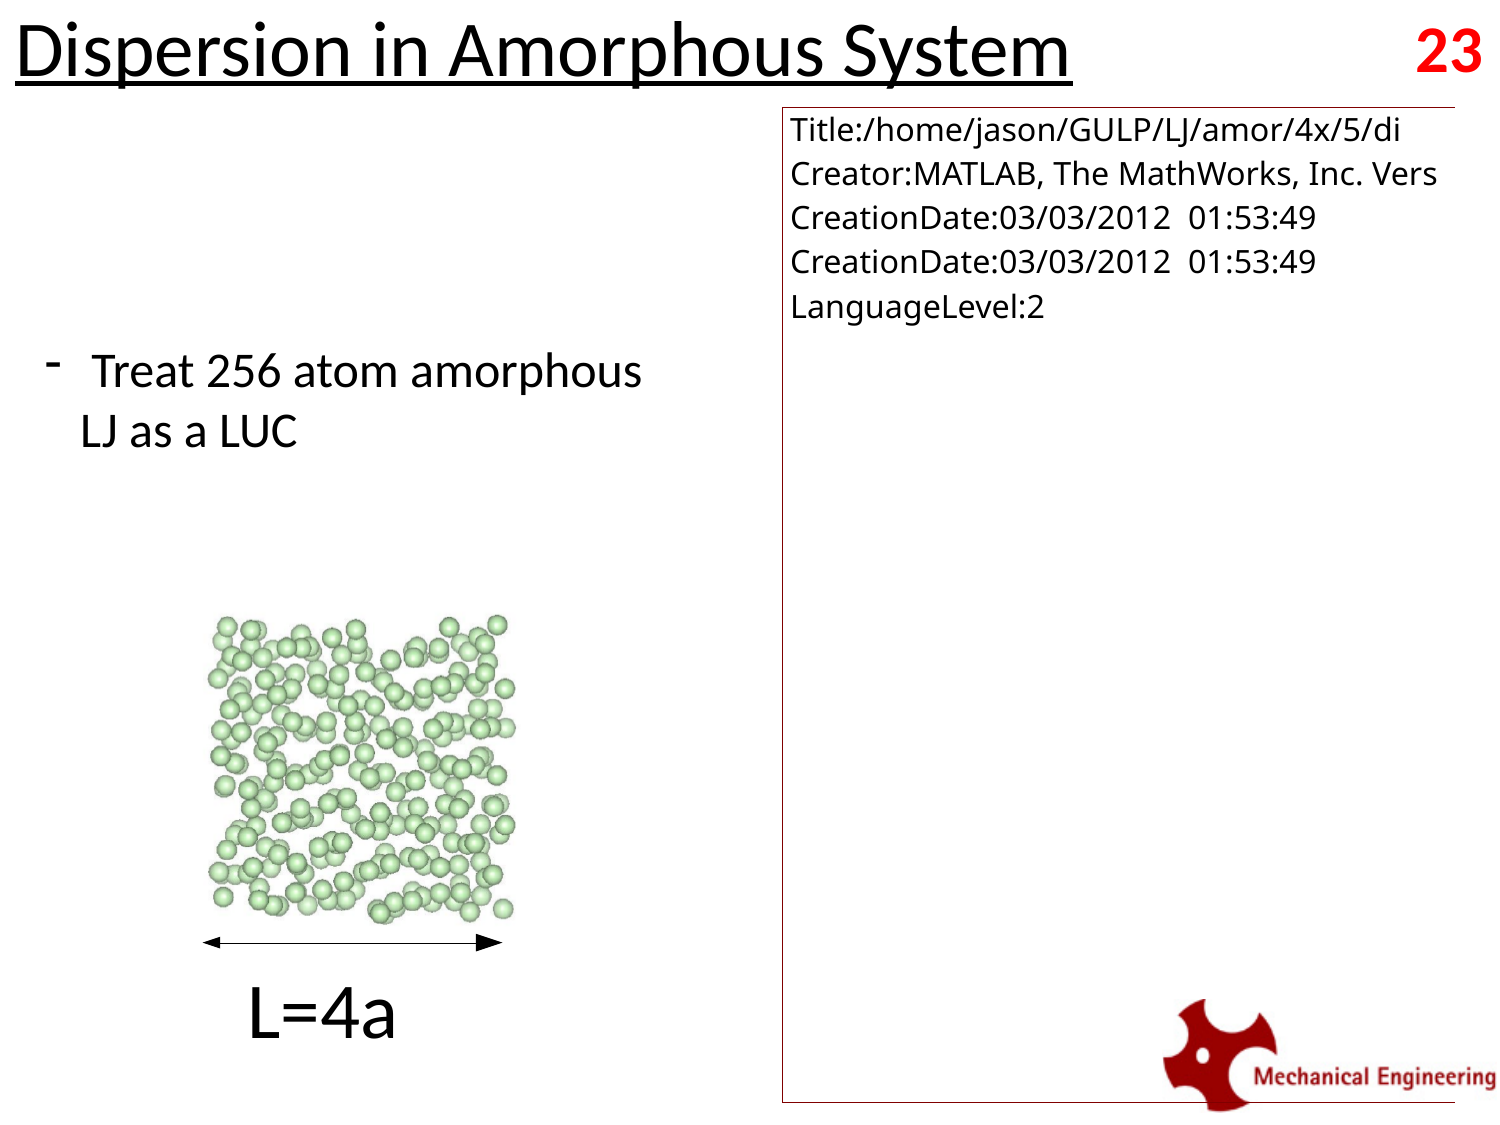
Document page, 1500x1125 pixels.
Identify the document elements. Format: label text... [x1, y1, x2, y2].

text_box 23 [1400, 0, 1499, 93]
title Dispersion in Amorphous System [0, 0, 1366, 150]
picture [195, 597, 533, 930]
text_box L=4a [247, 972, 501, 1066]
text_box Treat 256 atom amorphous LJ as a LUC [30, 329, 706, 465]
picture [780, 104, 1497, 1113]
